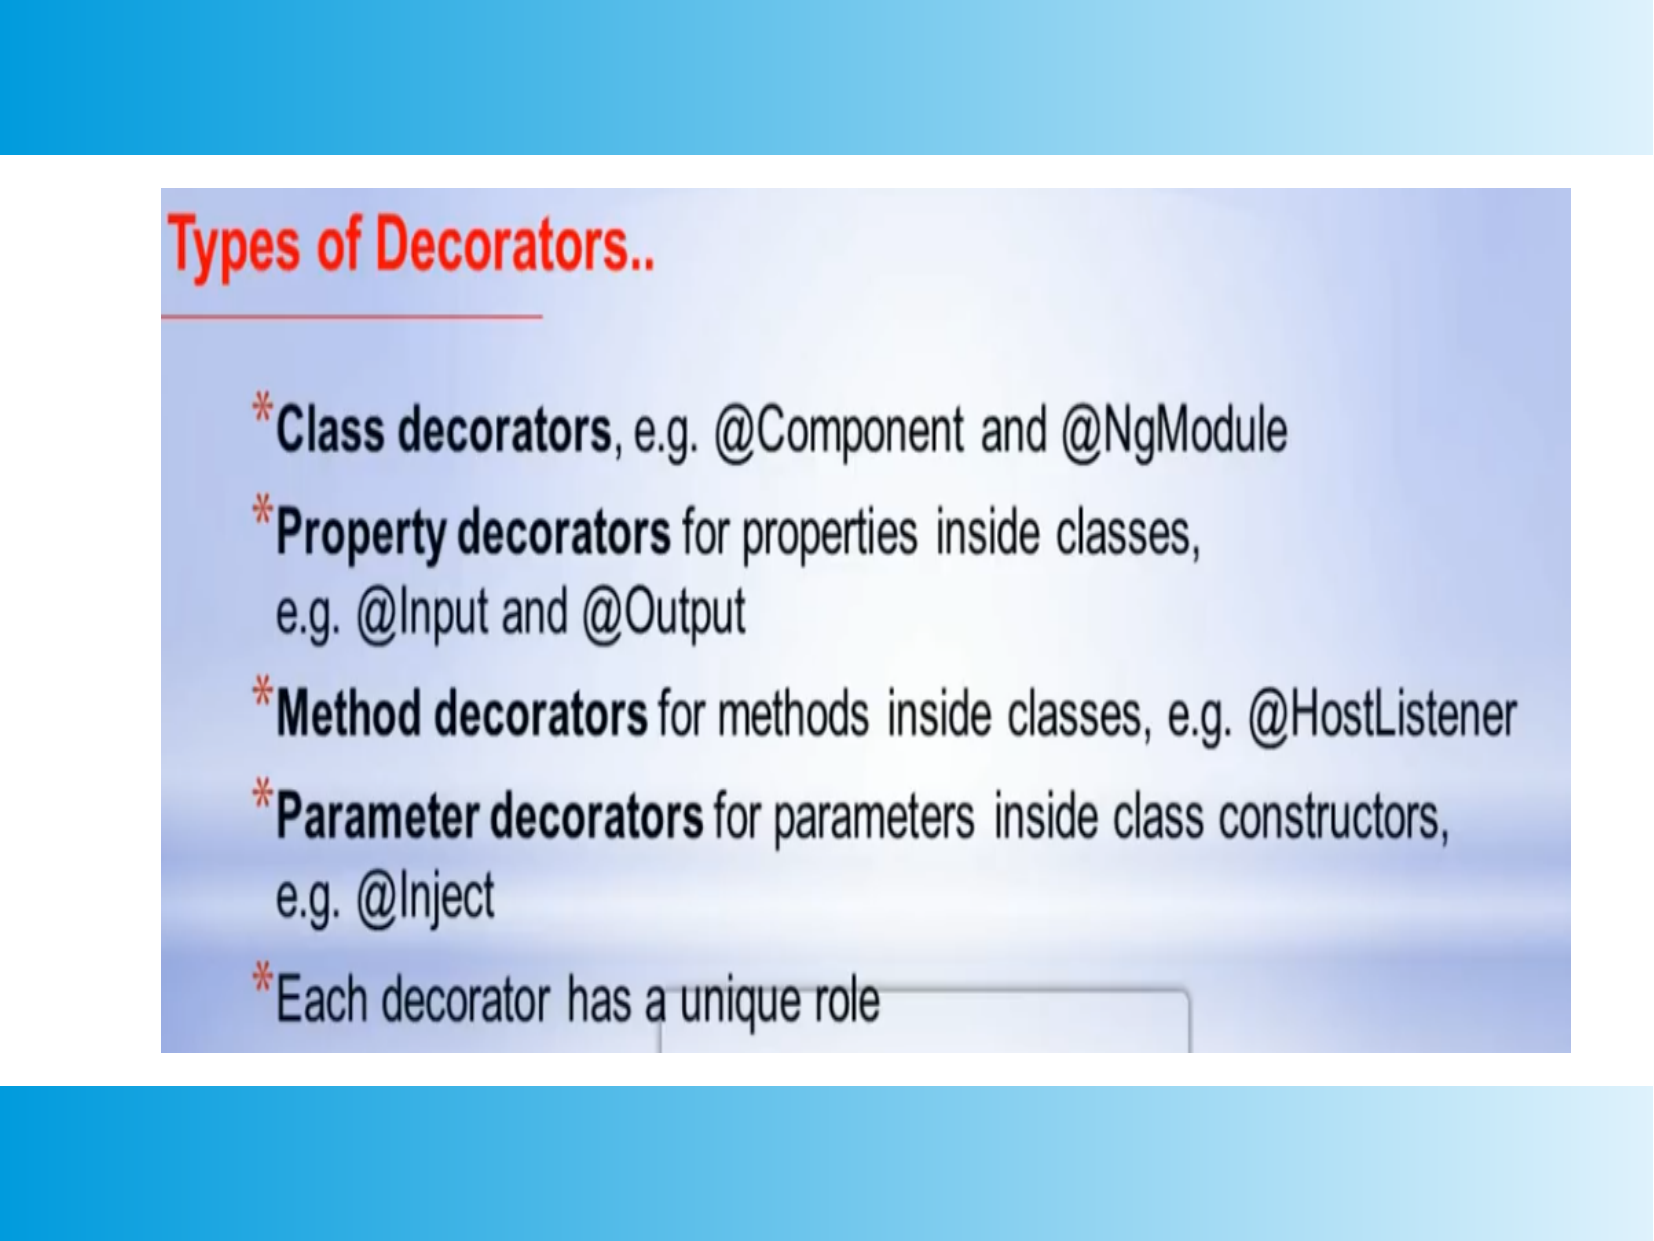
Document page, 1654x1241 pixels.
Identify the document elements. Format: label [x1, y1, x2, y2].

picture [161, 188, 1571, 1053]
